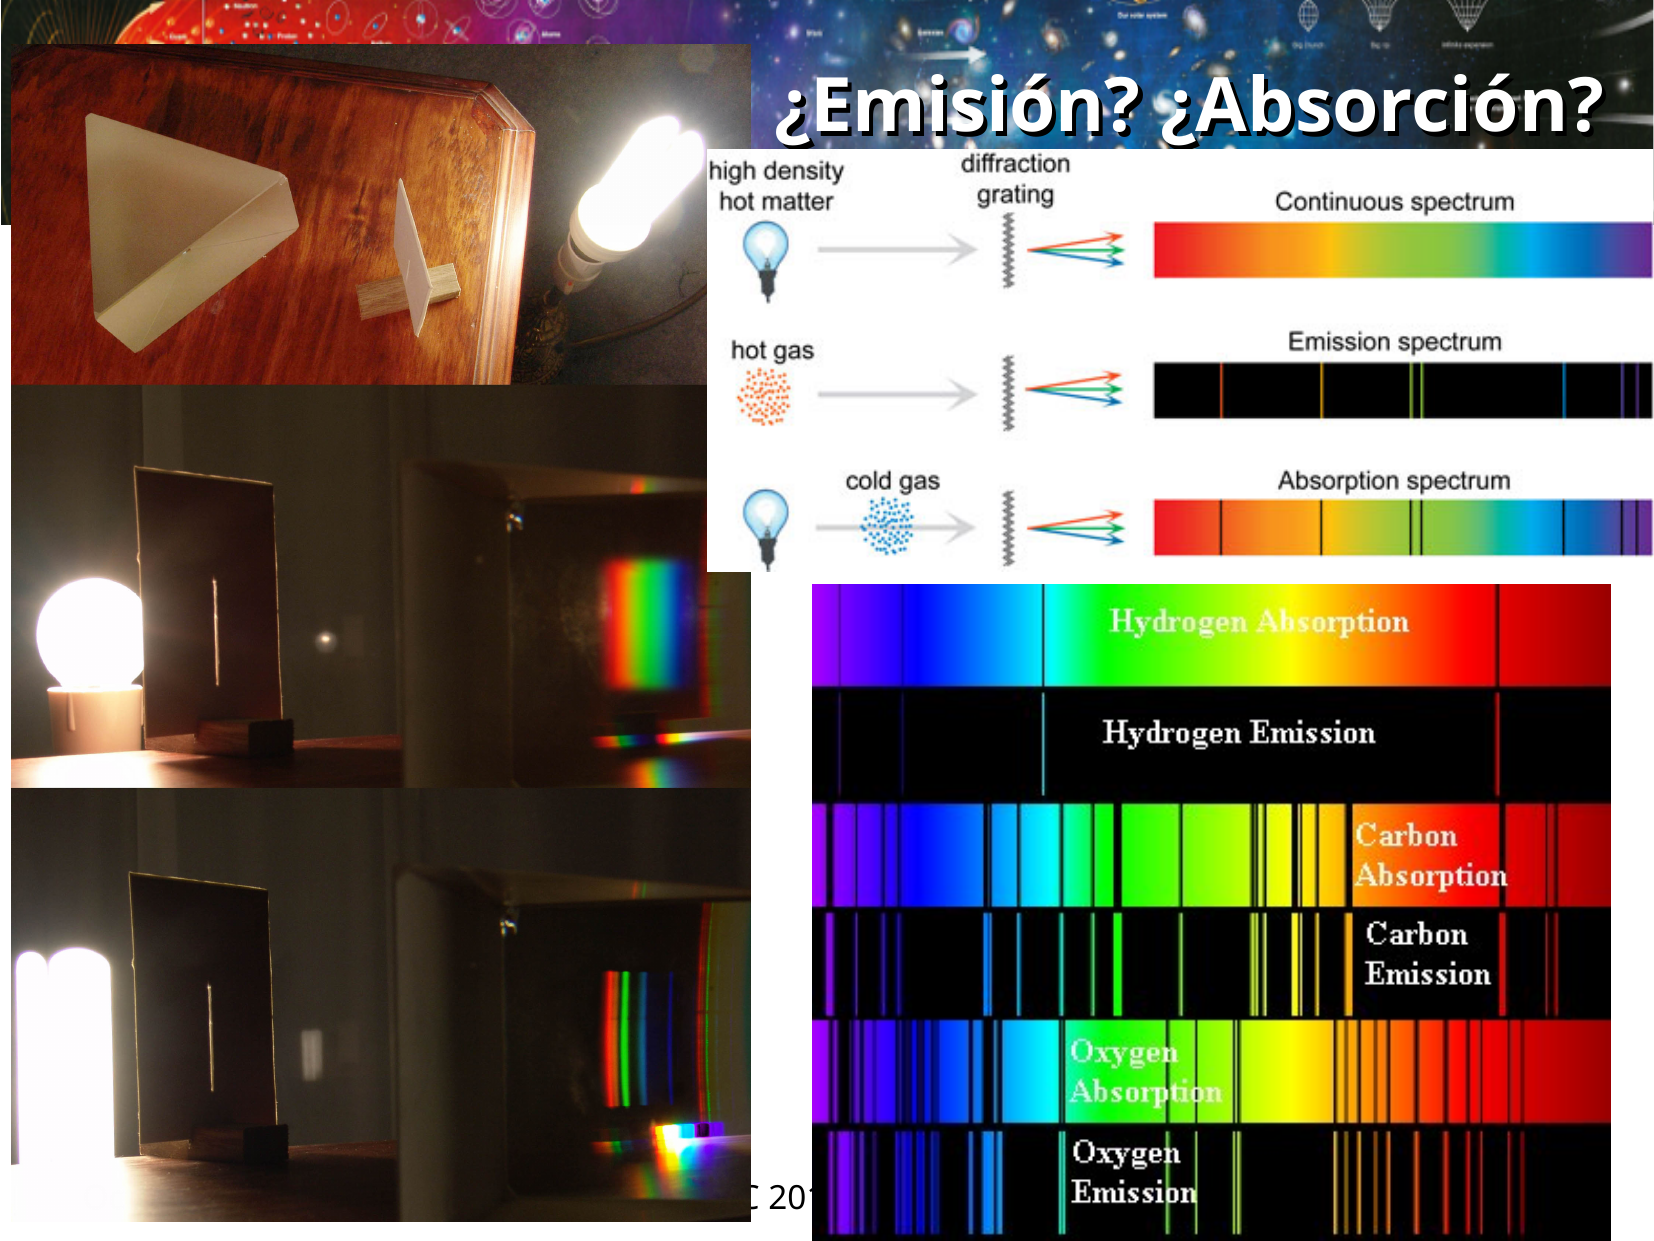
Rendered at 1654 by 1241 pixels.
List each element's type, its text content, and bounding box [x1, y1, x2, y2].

title ¿Emisión? ¿Absorción? [45, 15, 1606, 149]
picture [812, 584, 1611, 1241]
picture [1, 0, 1654, 1222]
